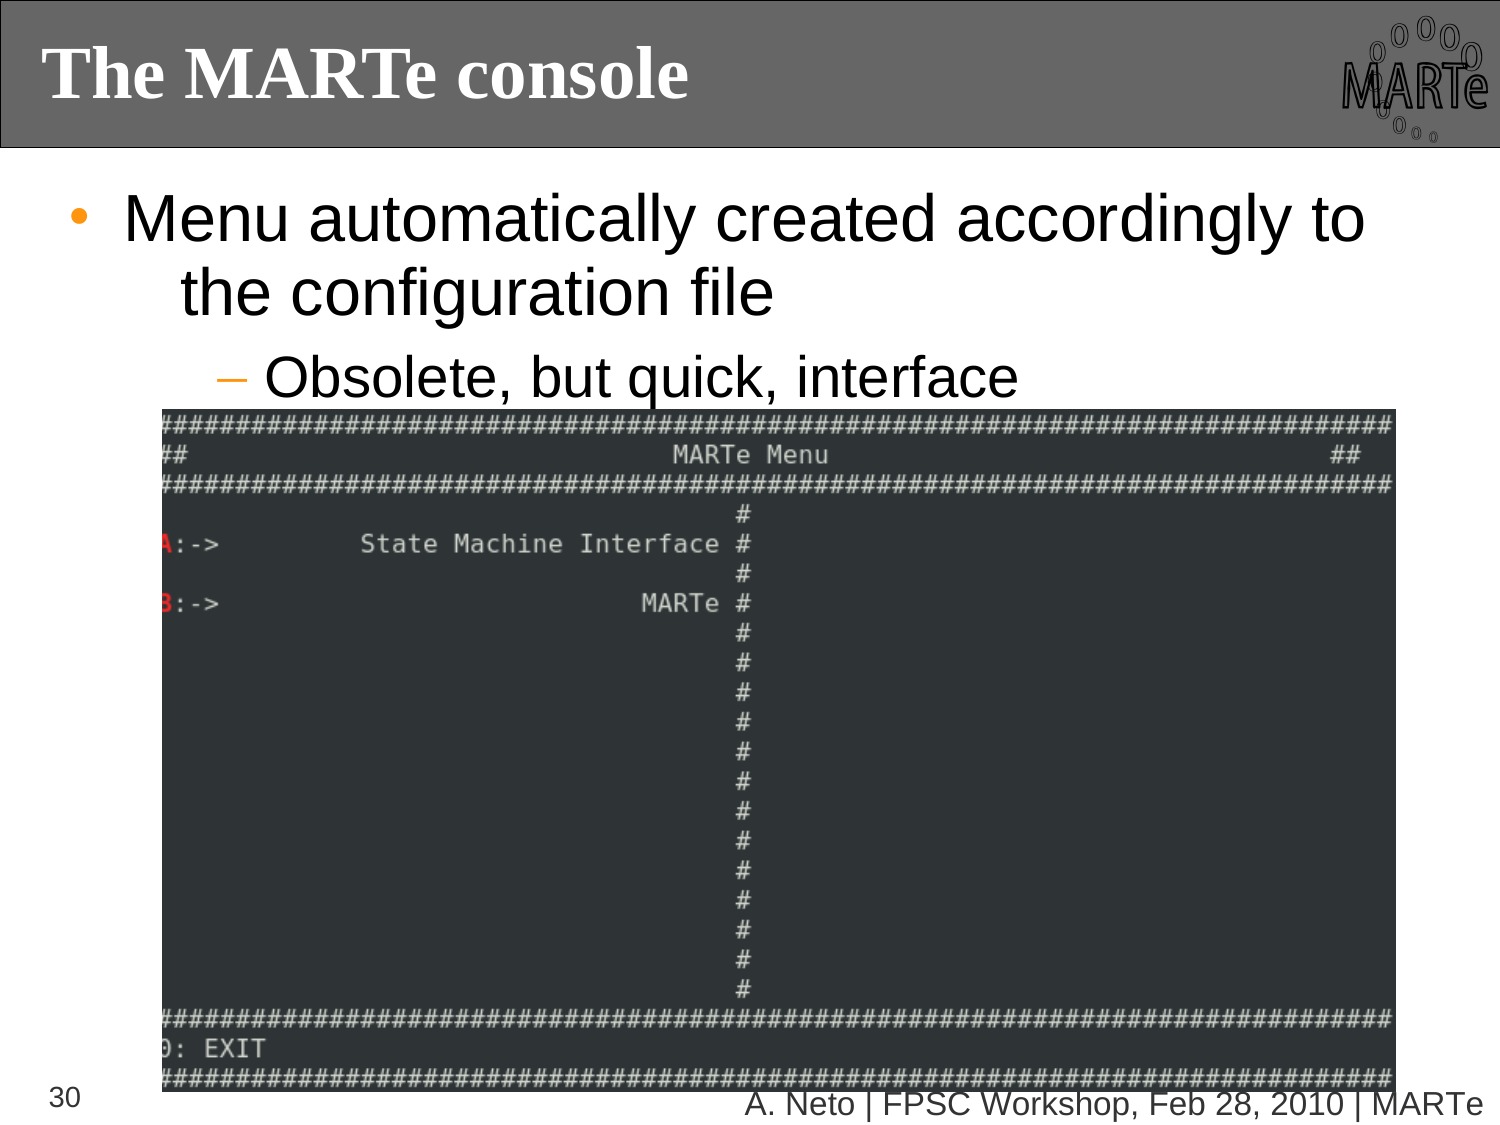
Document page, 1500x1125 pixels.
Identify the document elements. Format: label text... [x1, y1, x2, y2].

list Menu automatically created accordingly to the configuration file Obsolete, but quick, interface [67, 177, 1418, 411]
picture [162, 409, 1396, 1092]
title The MARTe console [41, 7, 1329, 141]
picture [1340, 0, 1489, 148]
